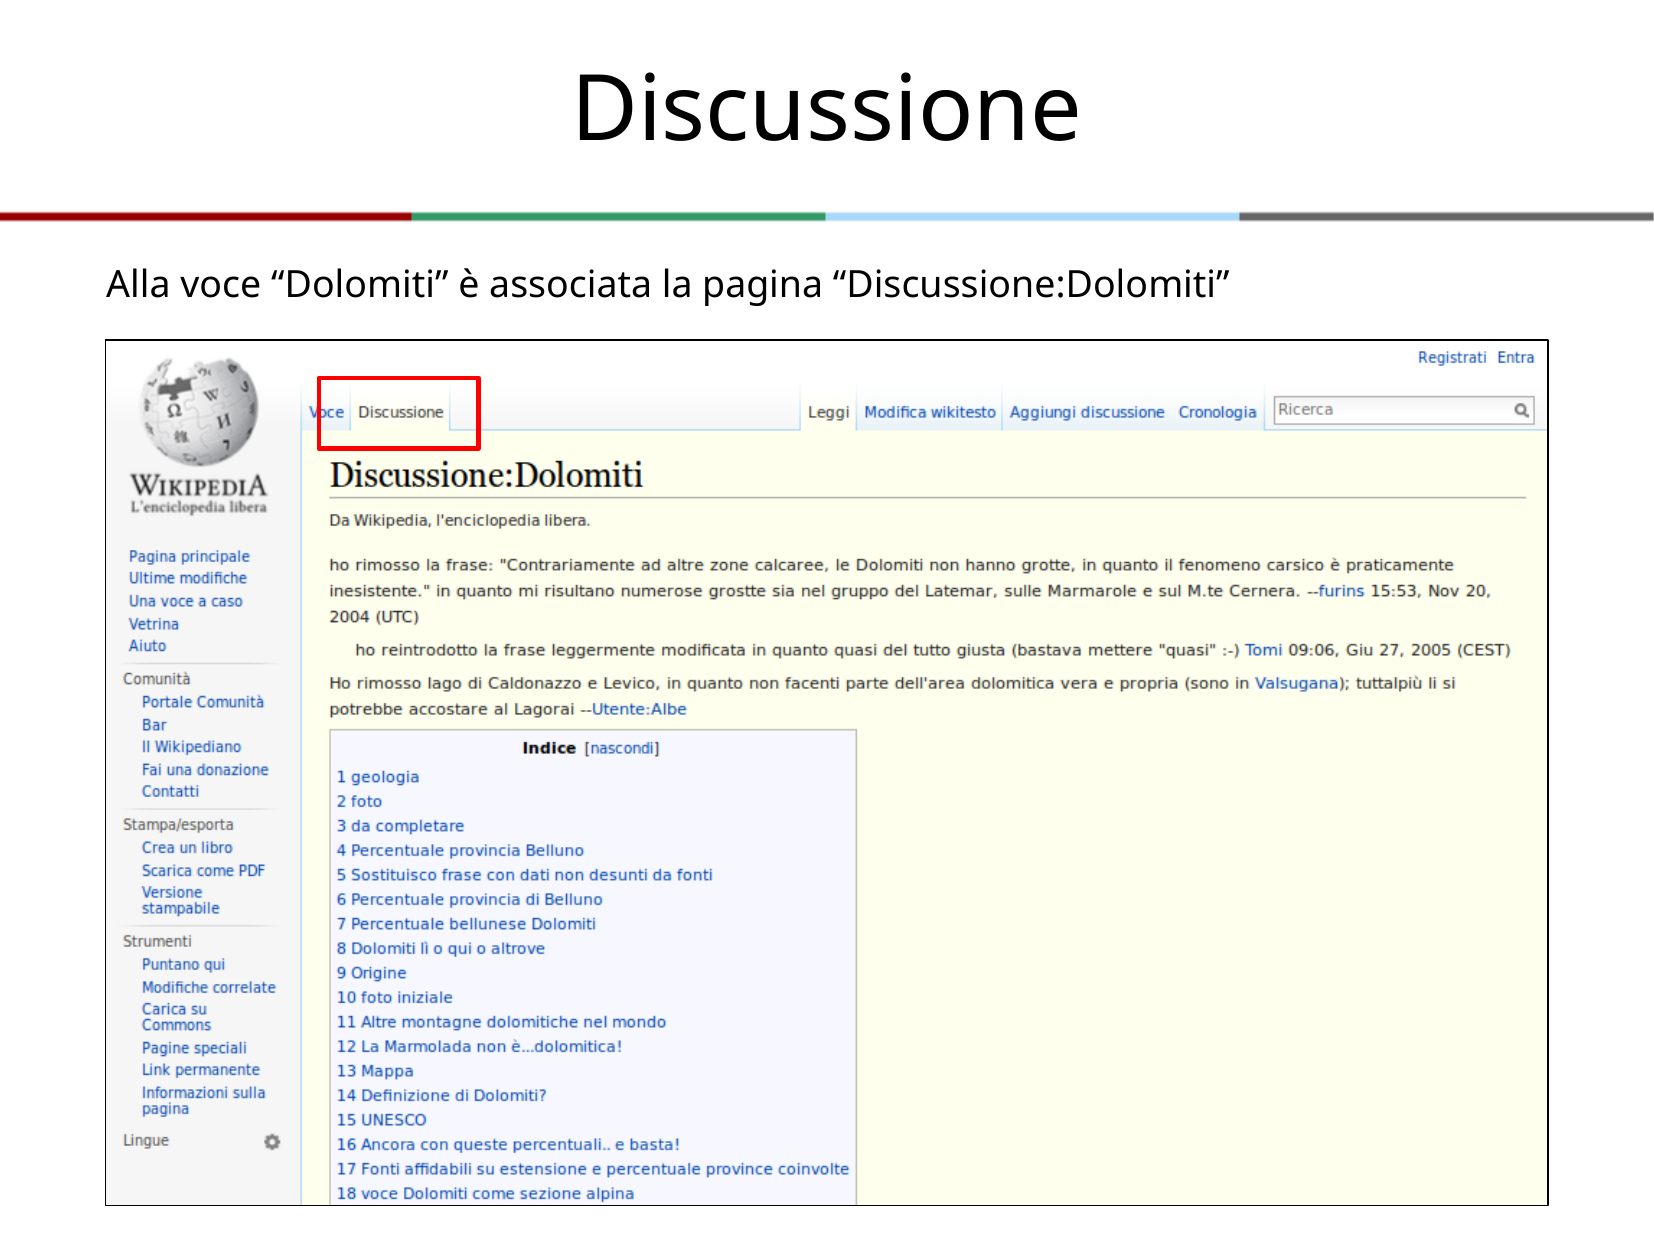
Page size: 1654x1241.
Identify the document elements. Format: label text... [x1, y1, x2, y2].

text_box Discussione [82, 0, 1571, 200]
text_box Alla voce “Dolomiti” è associata la pagina “Discussione:Dolomiti” [106, 259, 1548, 319]
picture [0, 200, 1654, 235]
picture [106, 340, 1548, 1205]
